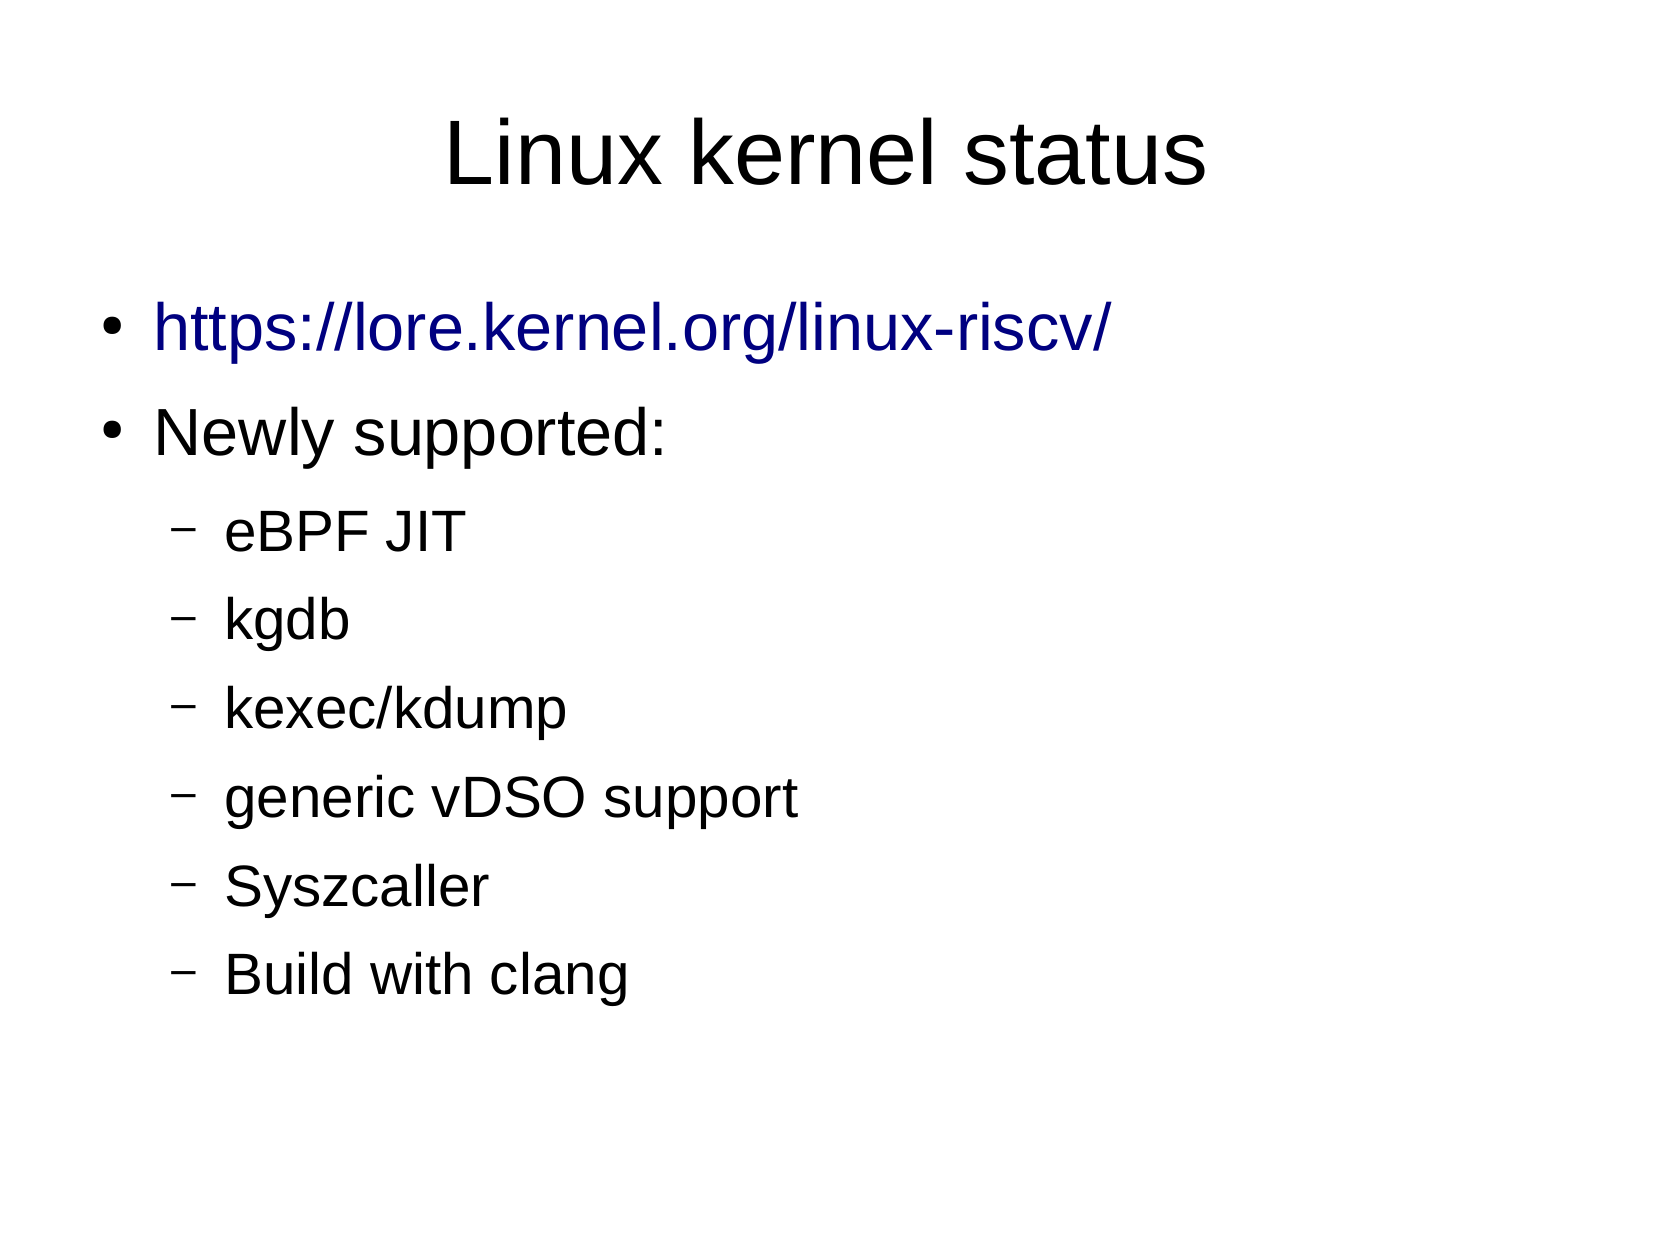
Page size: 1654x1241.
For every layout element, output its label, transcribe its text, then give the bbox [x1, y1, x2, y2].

title Linux kernel status [82, 49, 1571, 257]
list https://lore.kernel.org/linux-riscv/ Newly supported: eBPF JIT kgdb kexec/kdump generic vDSO support Syszcaller Build with clang [82, 290, 1571, 1010]
